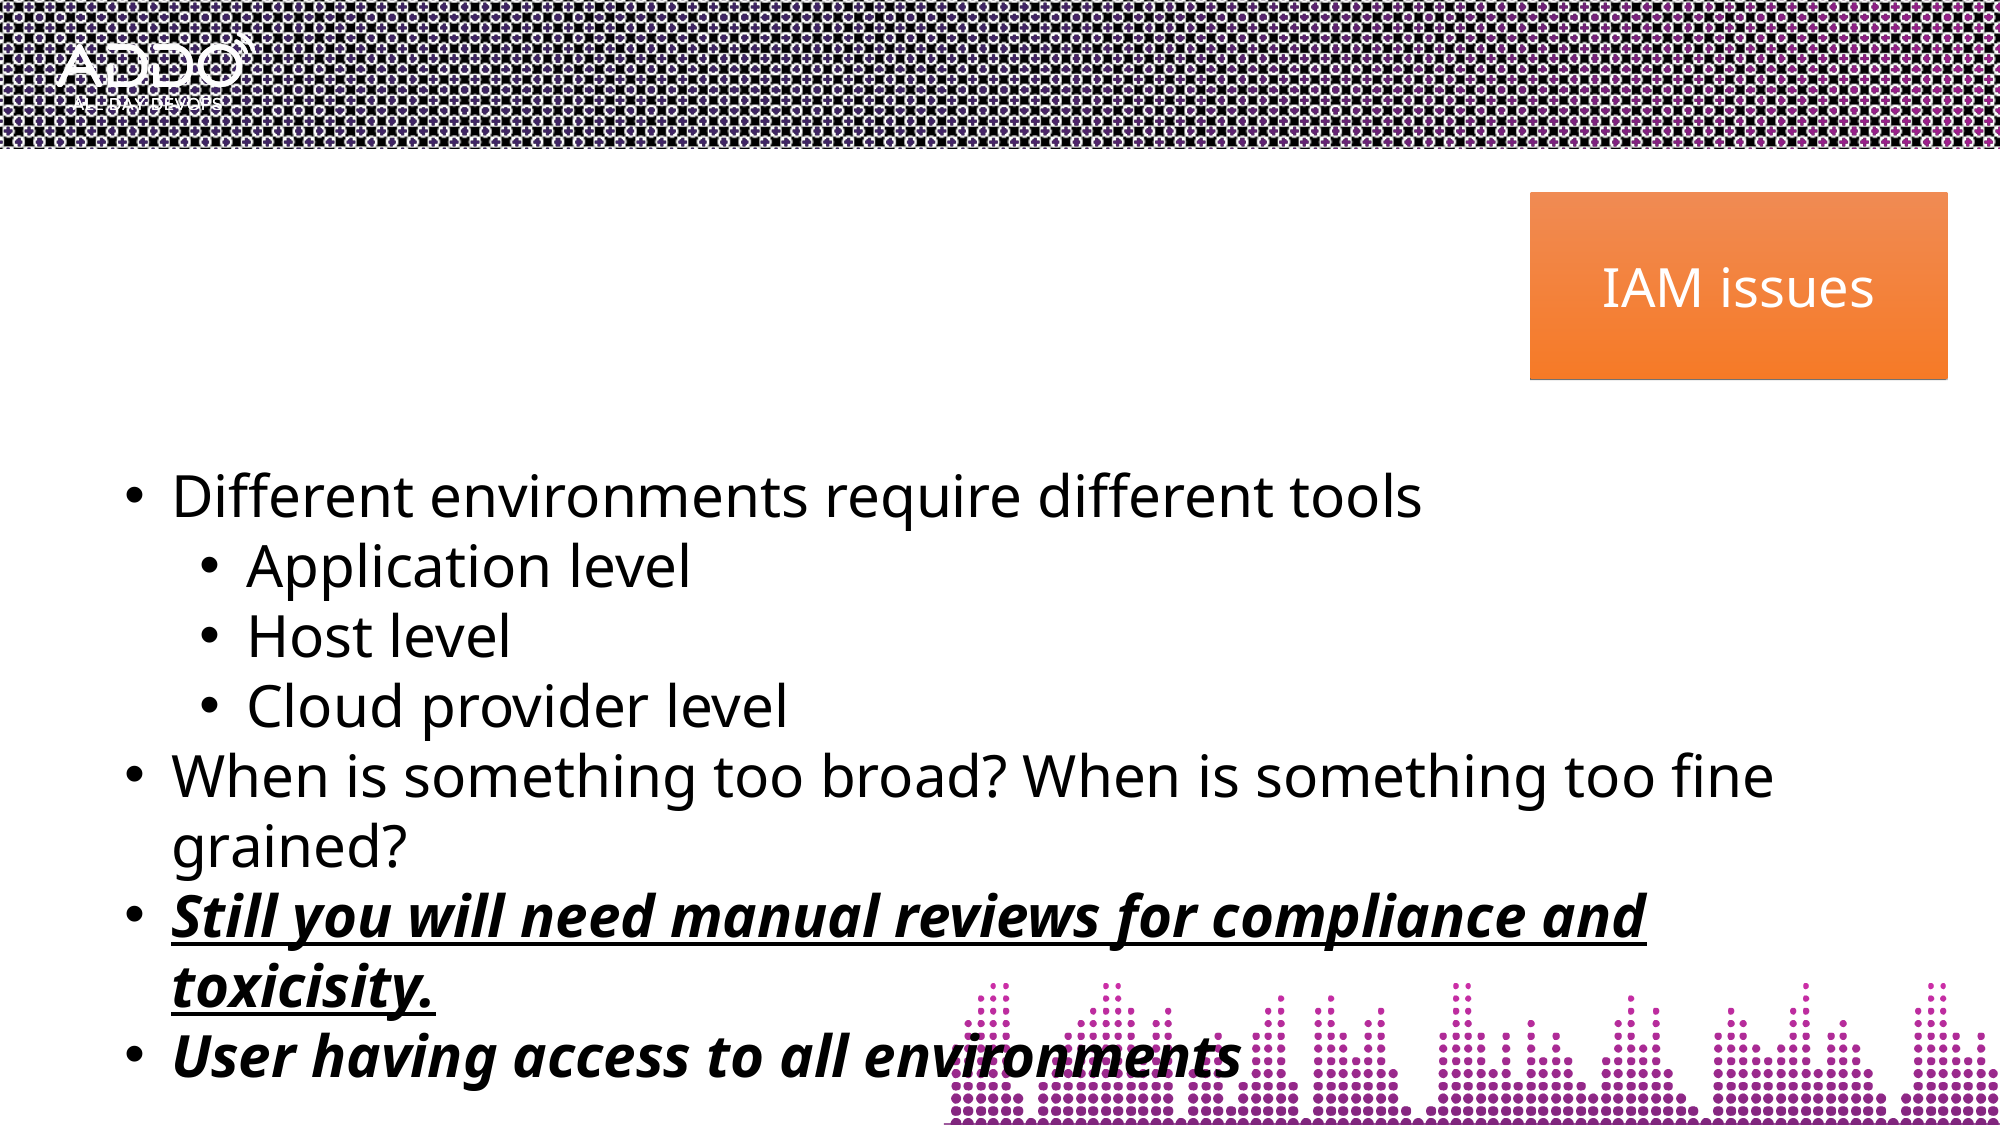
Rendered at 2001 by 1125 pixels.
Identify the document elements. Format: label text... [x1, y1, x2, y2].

picture [943, 983, 2000, 1125]
picture [0, 0, 2000, 149]
text_box IAM issues [1530, 192, 1948, 379]
text_box Different environments require different tools Application level Host level Cloud provider level When is something too broad? When is something too fine grained? Still you will need manual reviews for compliance and toxicisity. User having access to all environments [109, 451, 1866, 962]
